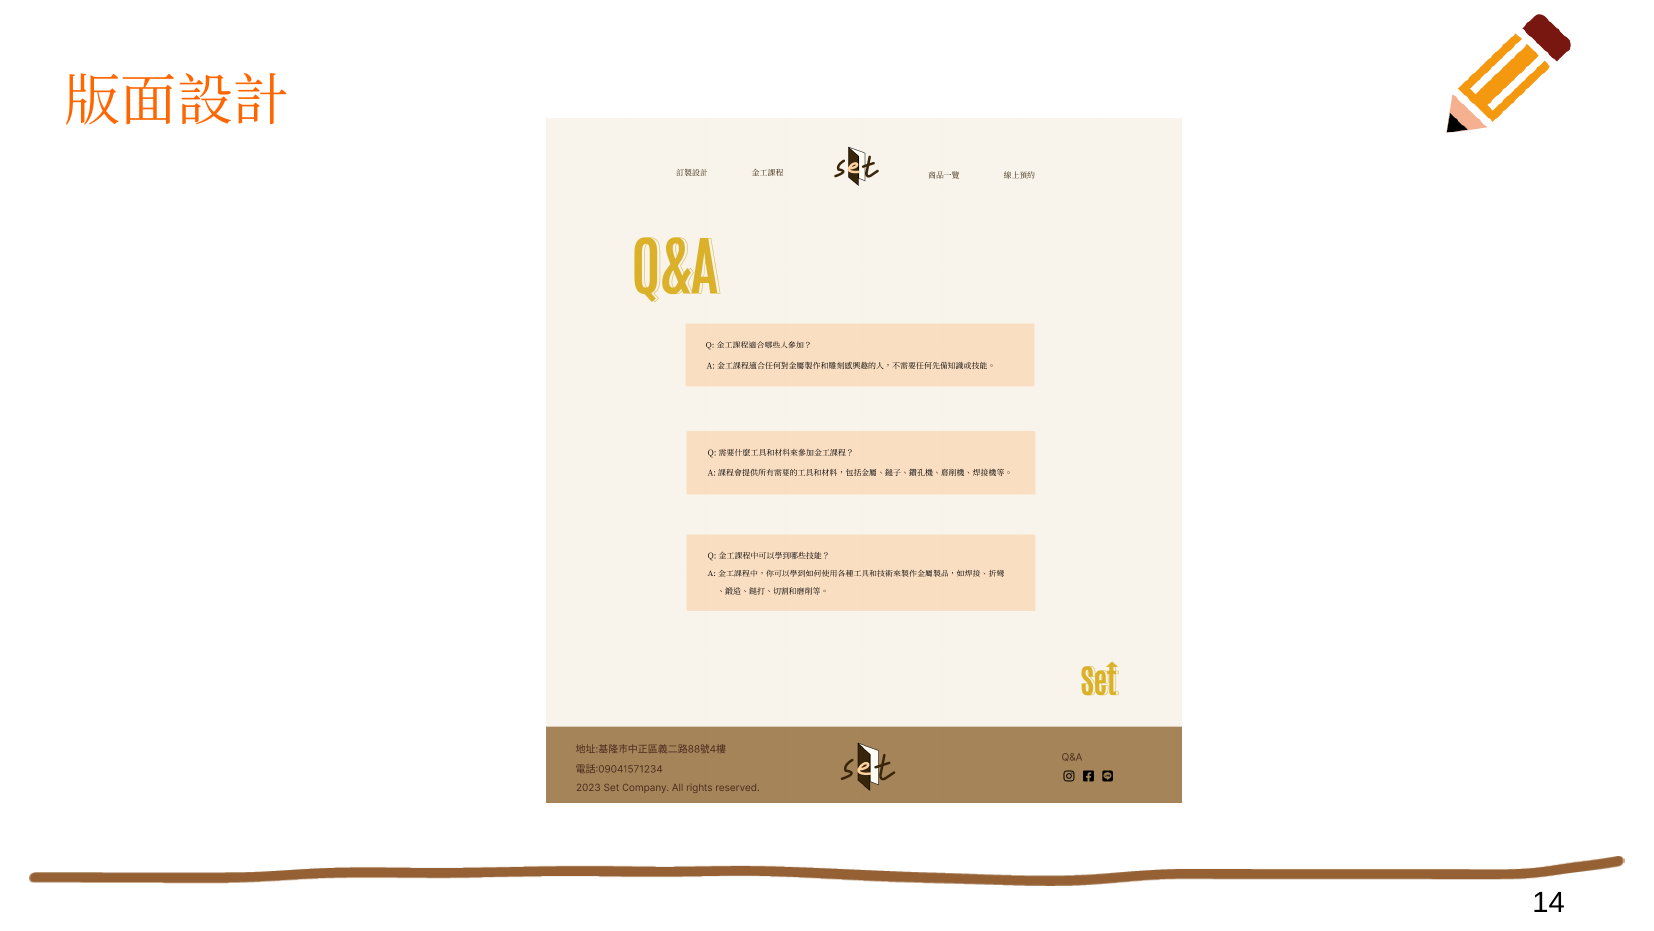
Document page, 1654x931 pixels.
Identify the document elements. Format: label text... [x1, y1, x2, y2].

picture [1446, 14, 1571, 133]
picture [546, 118, 1182, 803]
title 版面設計 [0, 44, 857, 148]
picture [29, 856, 1625, 886]
